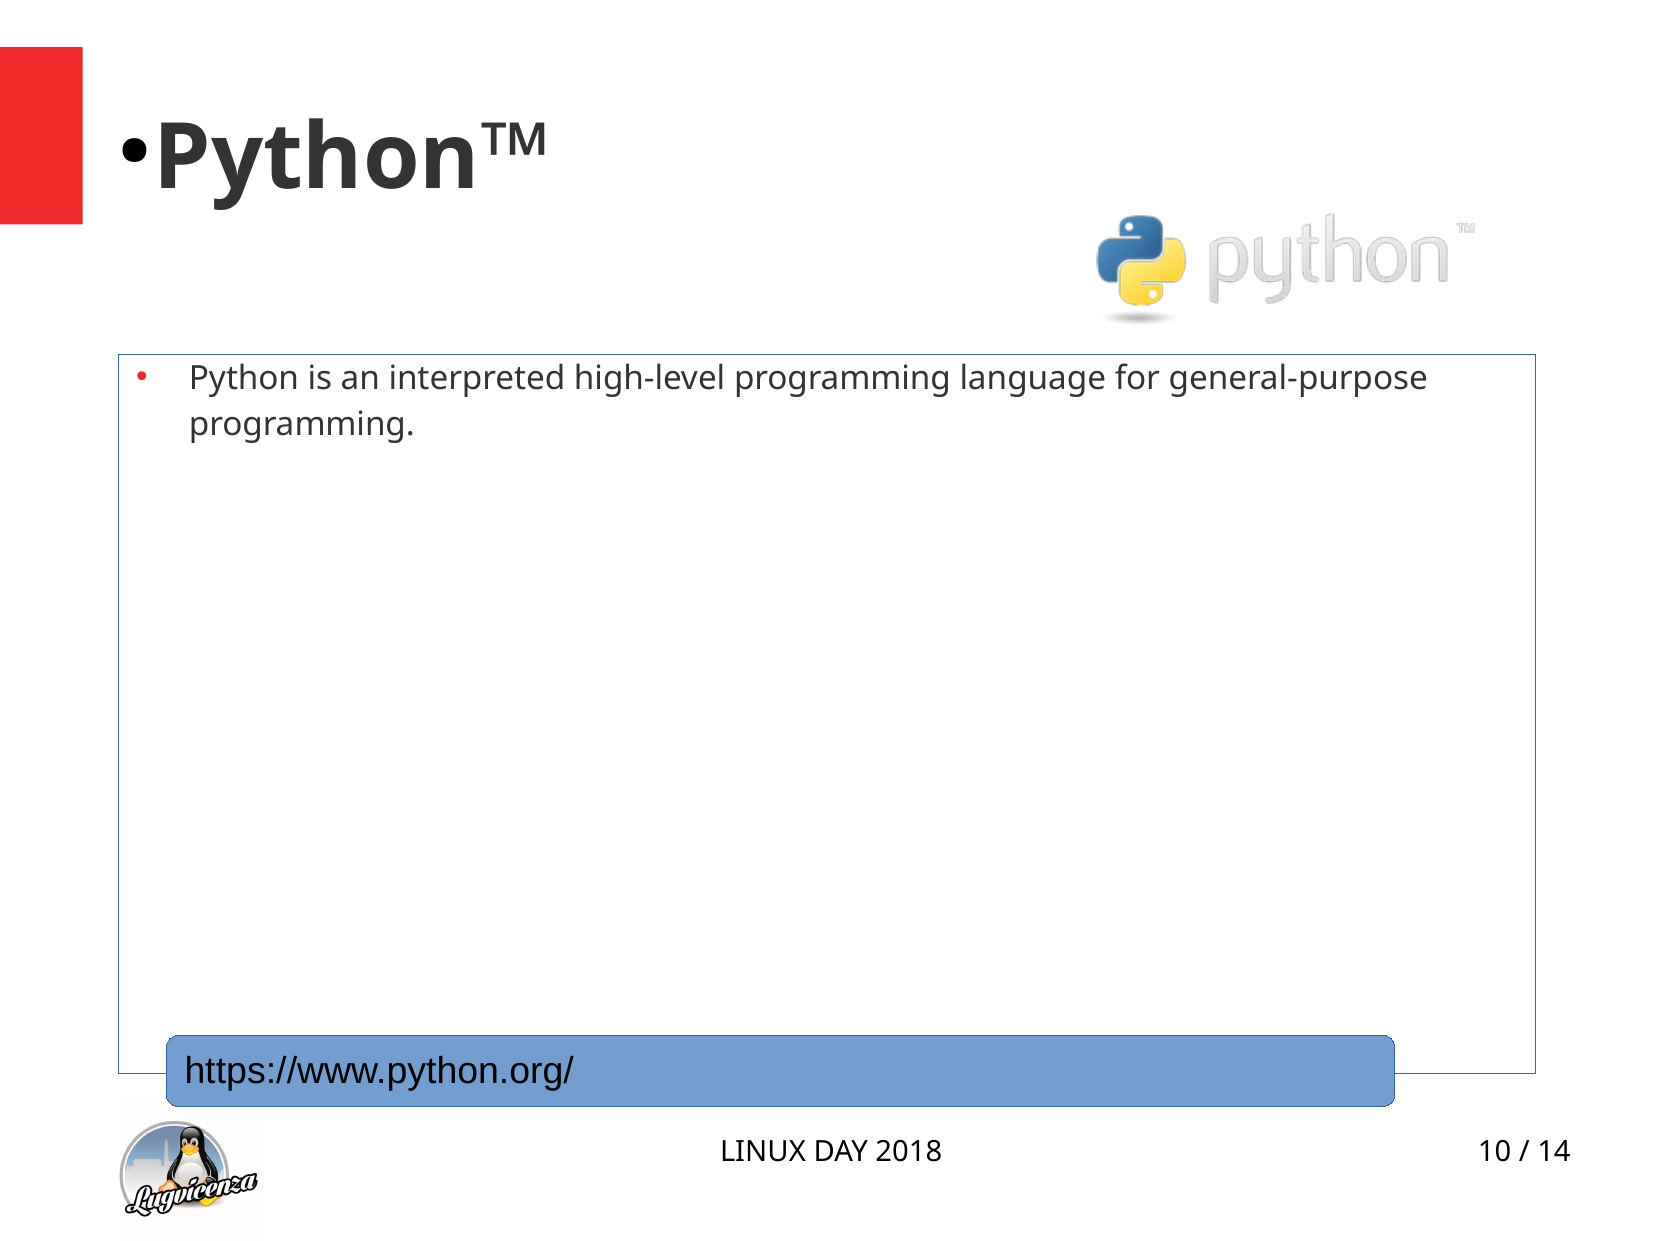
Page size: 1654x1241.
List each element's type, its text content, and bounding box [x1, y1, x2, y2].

picture [1086, 200, 1540, 329]
text_box https://www.python.org/ [166, 1035, 1395, 1107]
picture [118, 1097, 266, 1241]
title Python™ [118, 49, 1571, 257]
list Python is an interpreted high-level programming language for general-purpose programming. [118, 354, 1536, 1074]
